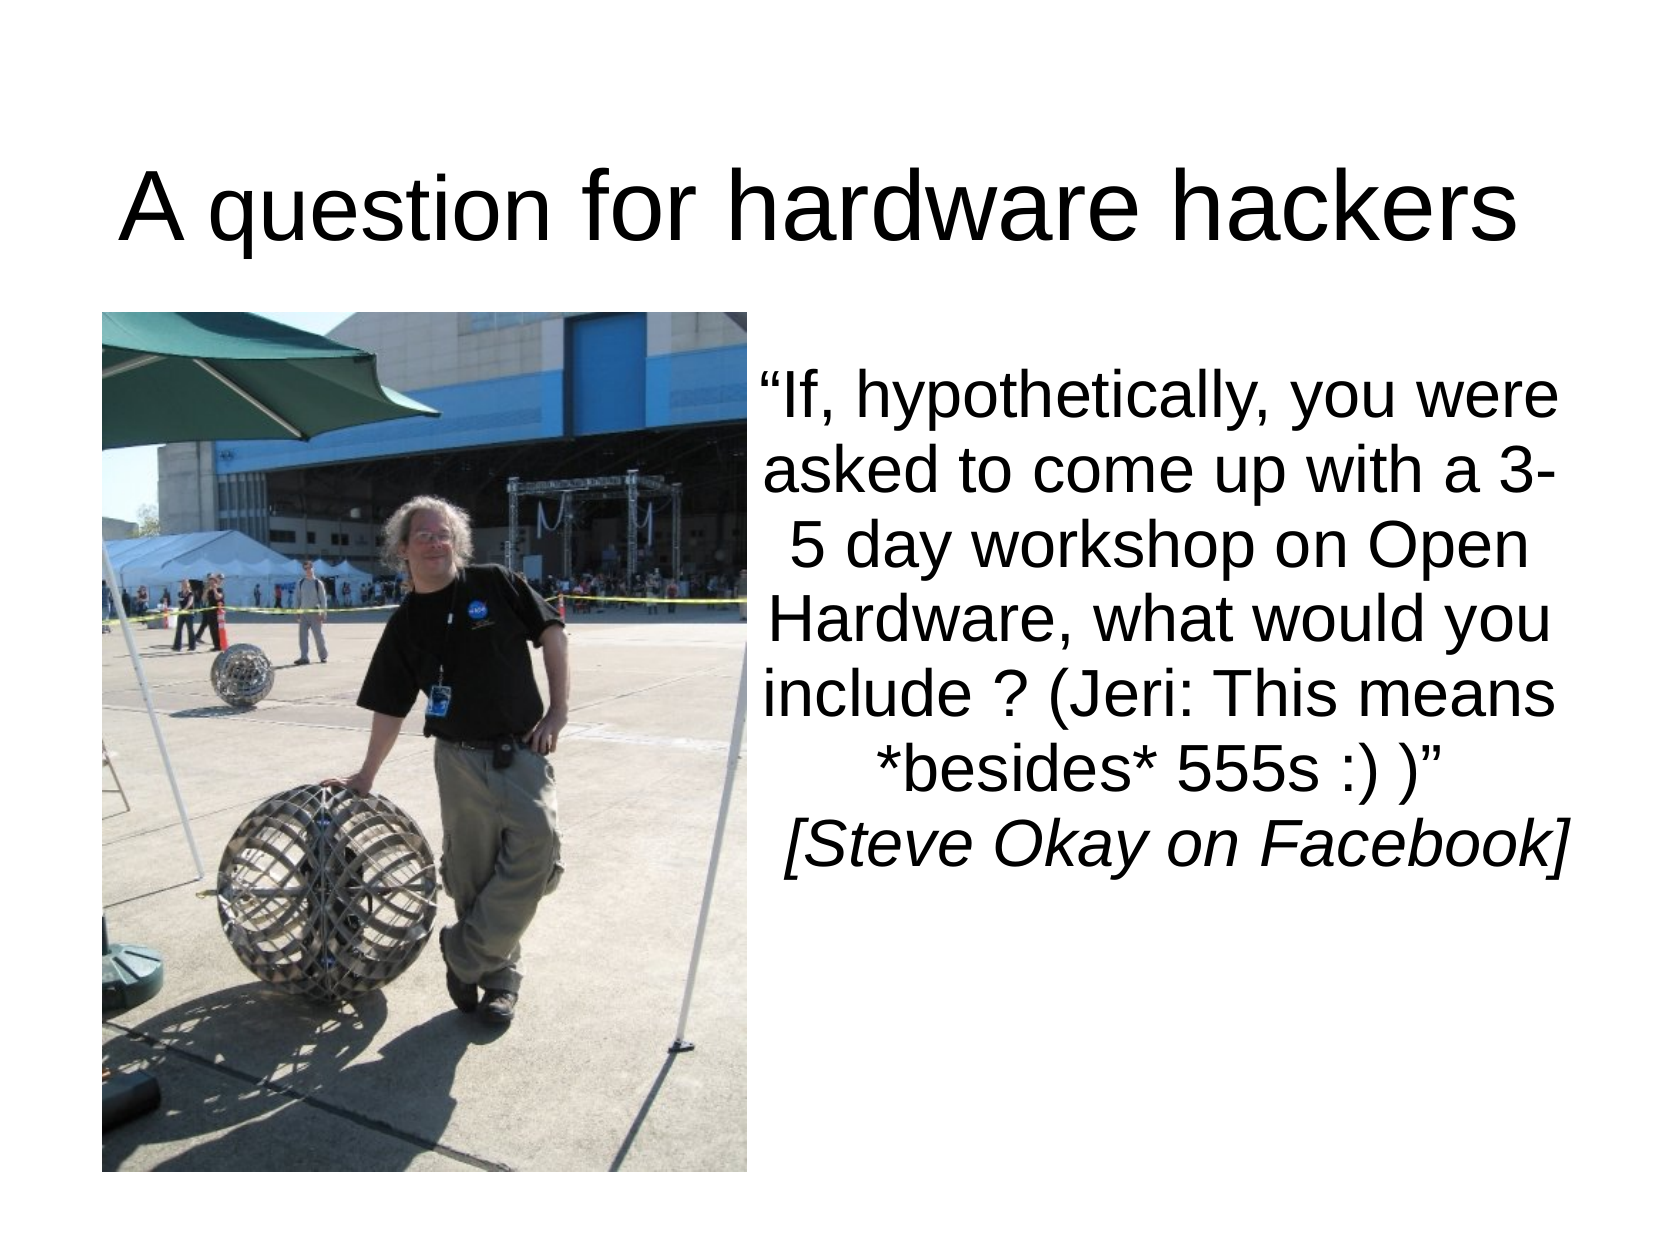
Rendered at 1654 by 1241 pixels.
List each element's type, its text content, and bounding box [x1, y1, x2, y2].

subtitle “If, hypothetically, you were asked to come up with a 3-5 day workshop on Open Hardware, what would you include ? (Jeri: This means *besides* 555s :) )” [Steve Okay on Facebook] [750, 300, 1571, 938]
text_box A question for hardware hackers [75, 112, 1564, 301]
picture [102, 312, 747, 1172]
